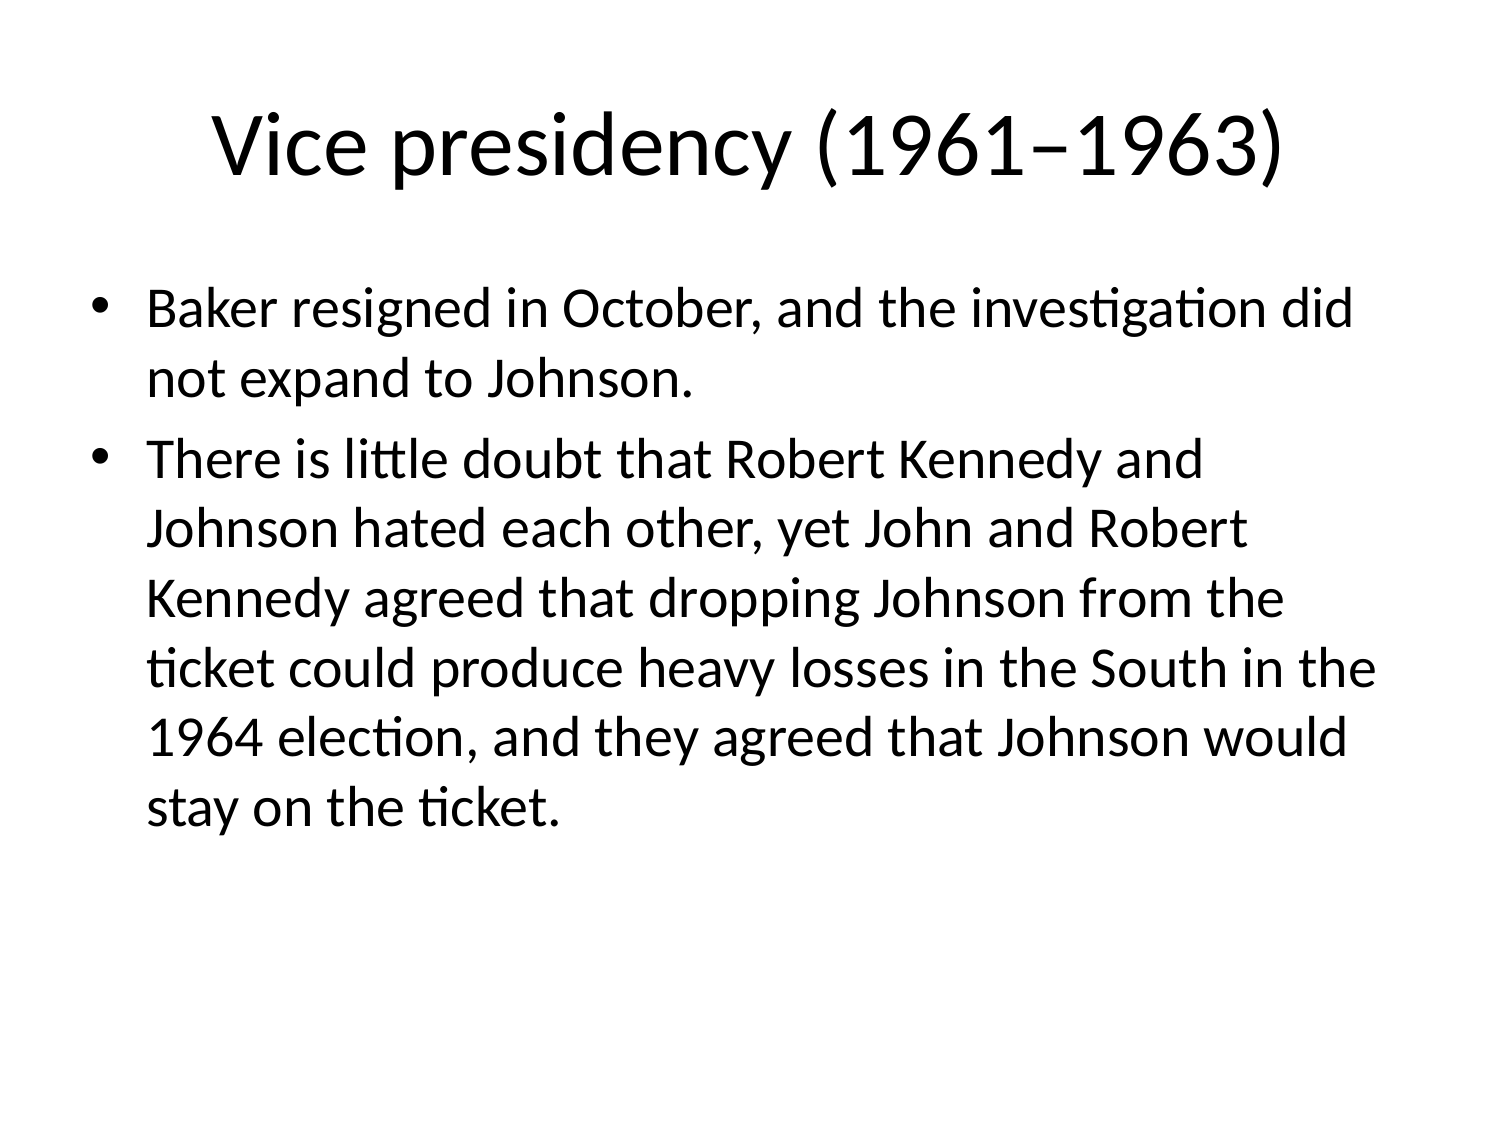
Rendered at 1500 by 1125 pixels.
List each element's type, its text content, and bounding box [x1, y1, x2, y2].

title Vice presidency (1961–1963) [75, 45, 1425, 233]
list Baker resigned in October, and the investigation did not expand to Johnson. There is little doubt that Robert Kennedy and Johnson hated each other, yet John and Robert Kennedy agreed that dropping Johnson from the ticket could produce heavy losses in the South in the 1964 election, and they agreed that Johnson would stay on the ticket. [75, 262, 1425, 1005]
